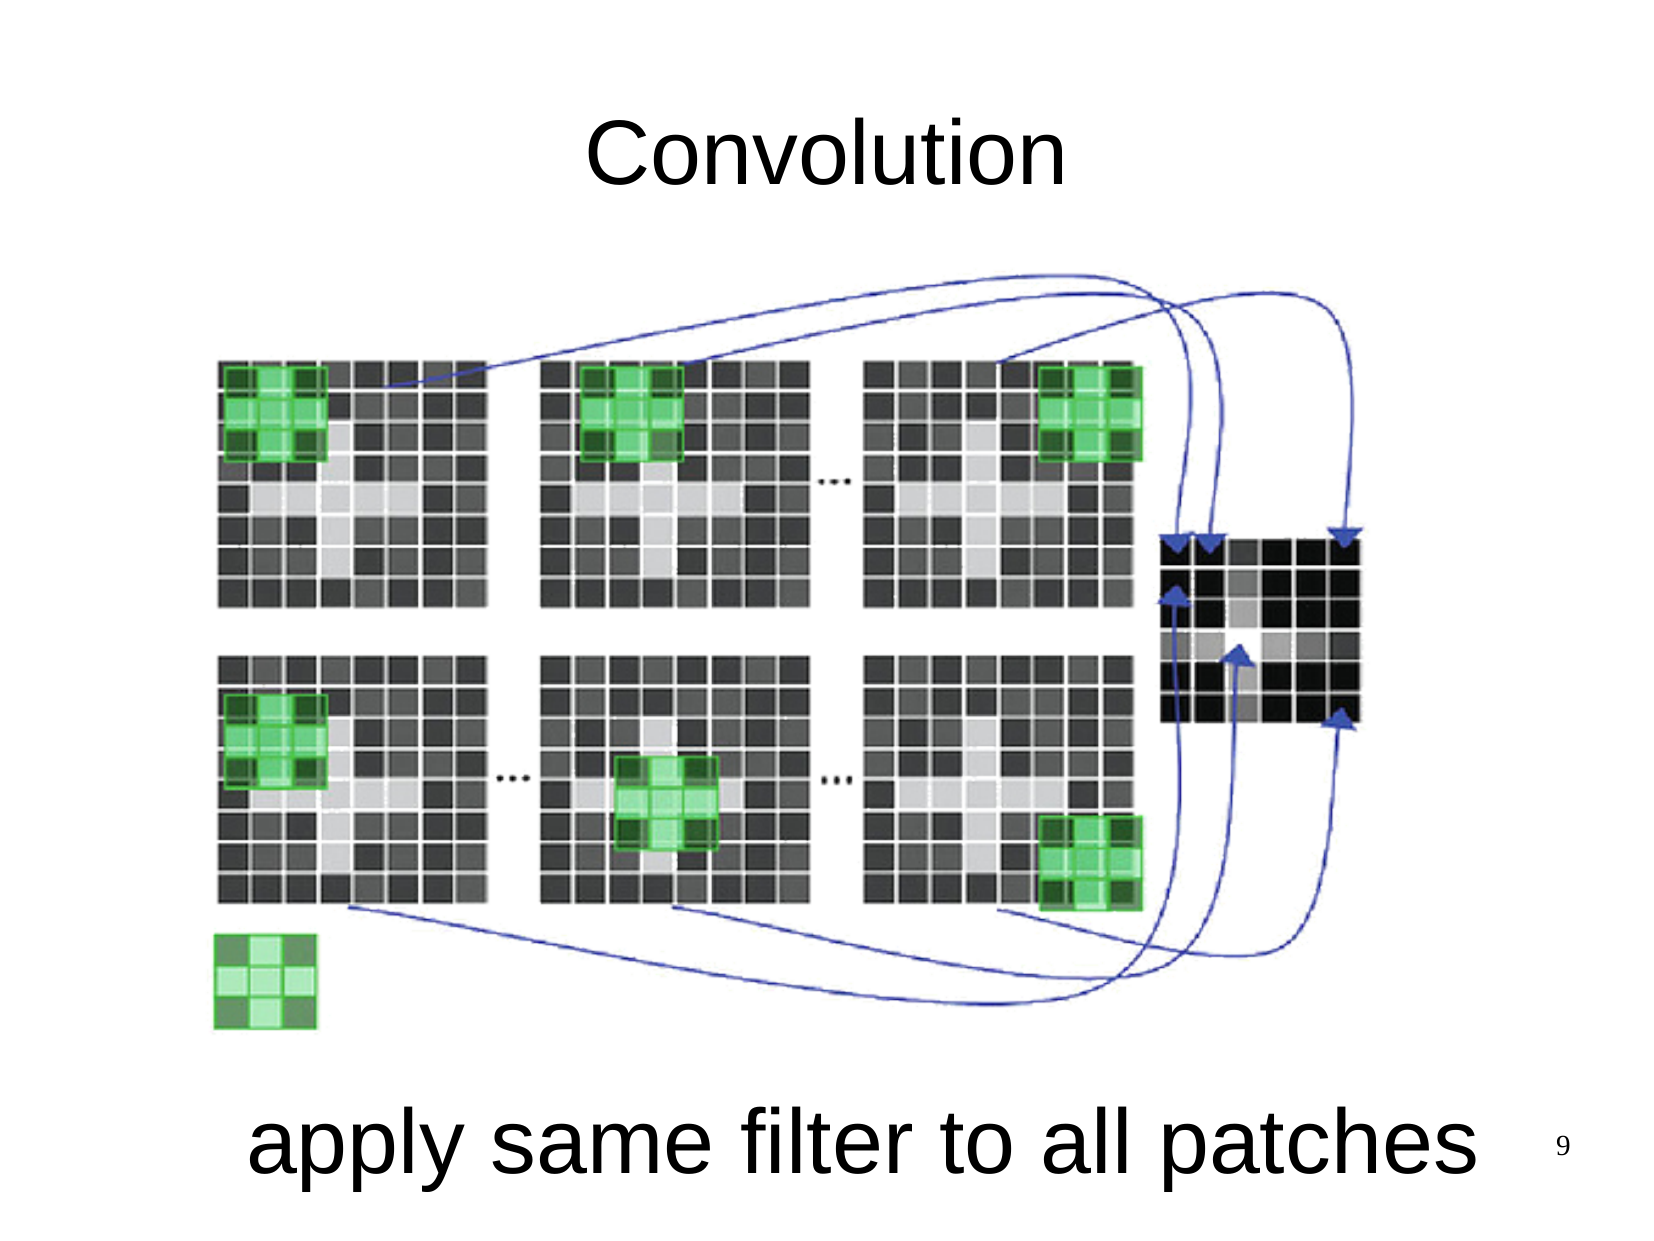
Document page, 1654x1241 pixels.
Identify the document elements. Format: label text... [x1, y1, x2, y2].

picture [178, 246, 1397, 1054]
title Convolution [82, 49, 1571, 257]
text_box apply same filter to all patches [90, 1090, 1586, 1194]
